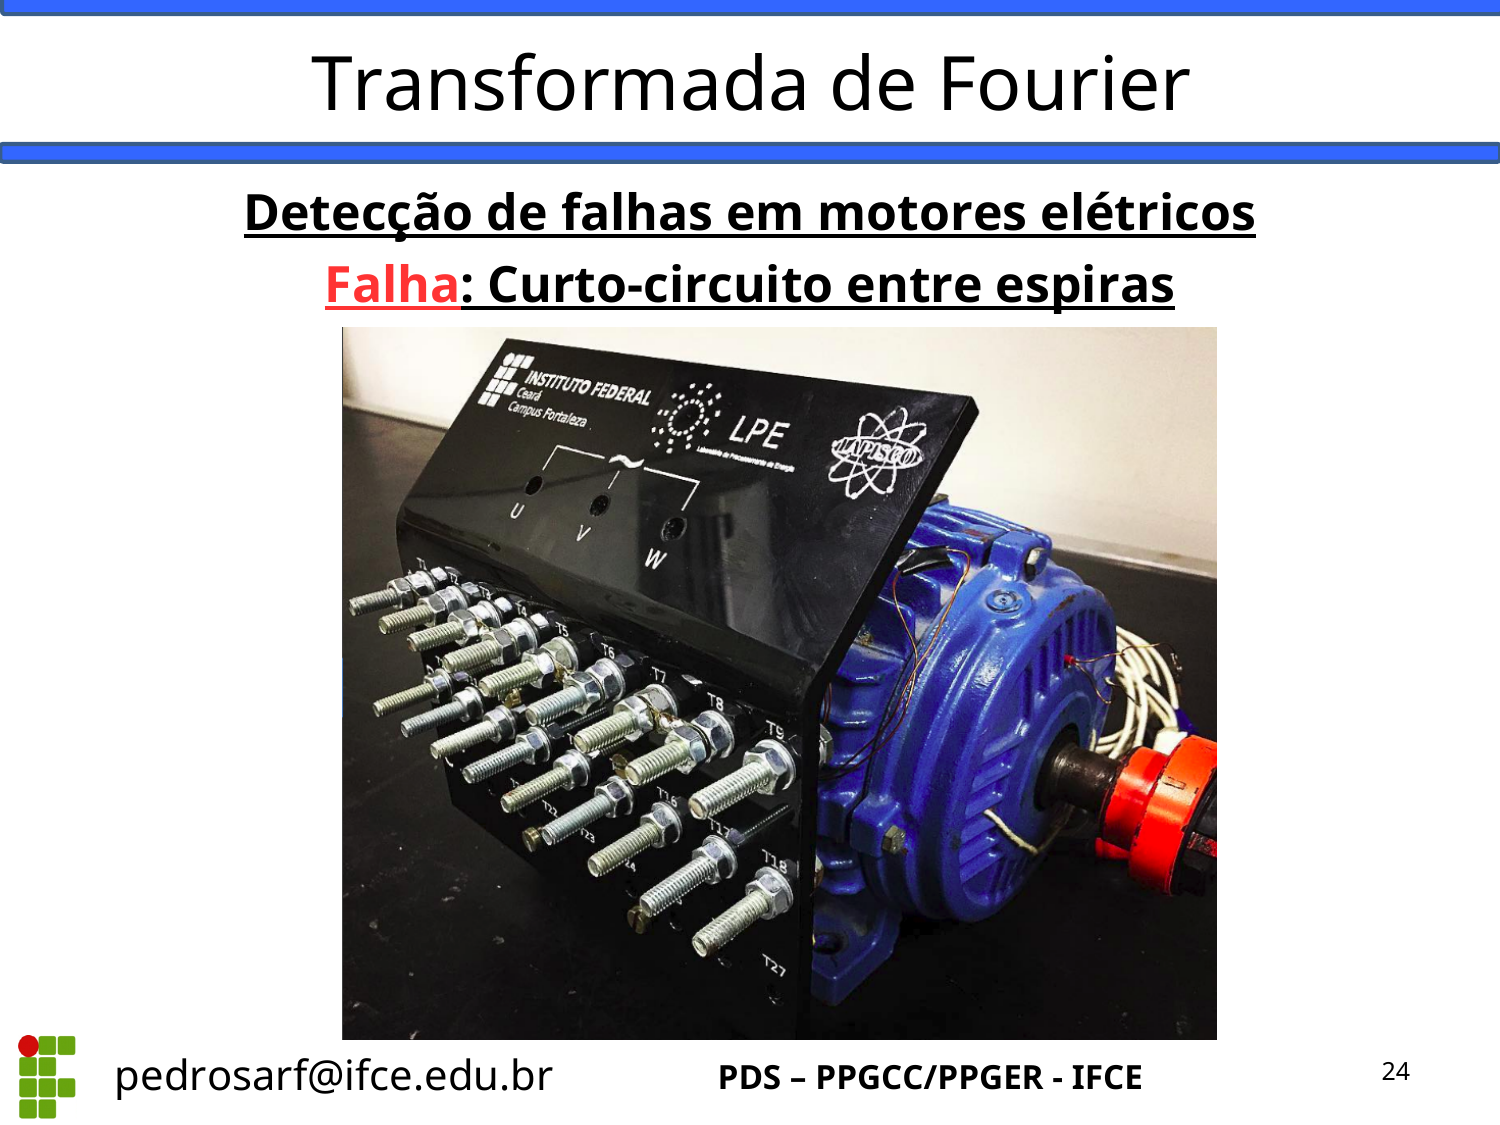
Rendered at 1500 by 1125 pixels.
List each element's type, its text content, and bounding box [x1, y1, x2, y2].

text_box <número> [1074, 1042, 1426, 1103]
picture [342, 327, 1217, 1040]
picture [17, 1034, 77, 1120]
text_box Transformada de Fourier [76, 26, 1427, 134]
text_box Detecção de falhas em motores elétricos Falha: Curto-circuito entre espiras [0, 172, 1500, 1024]
